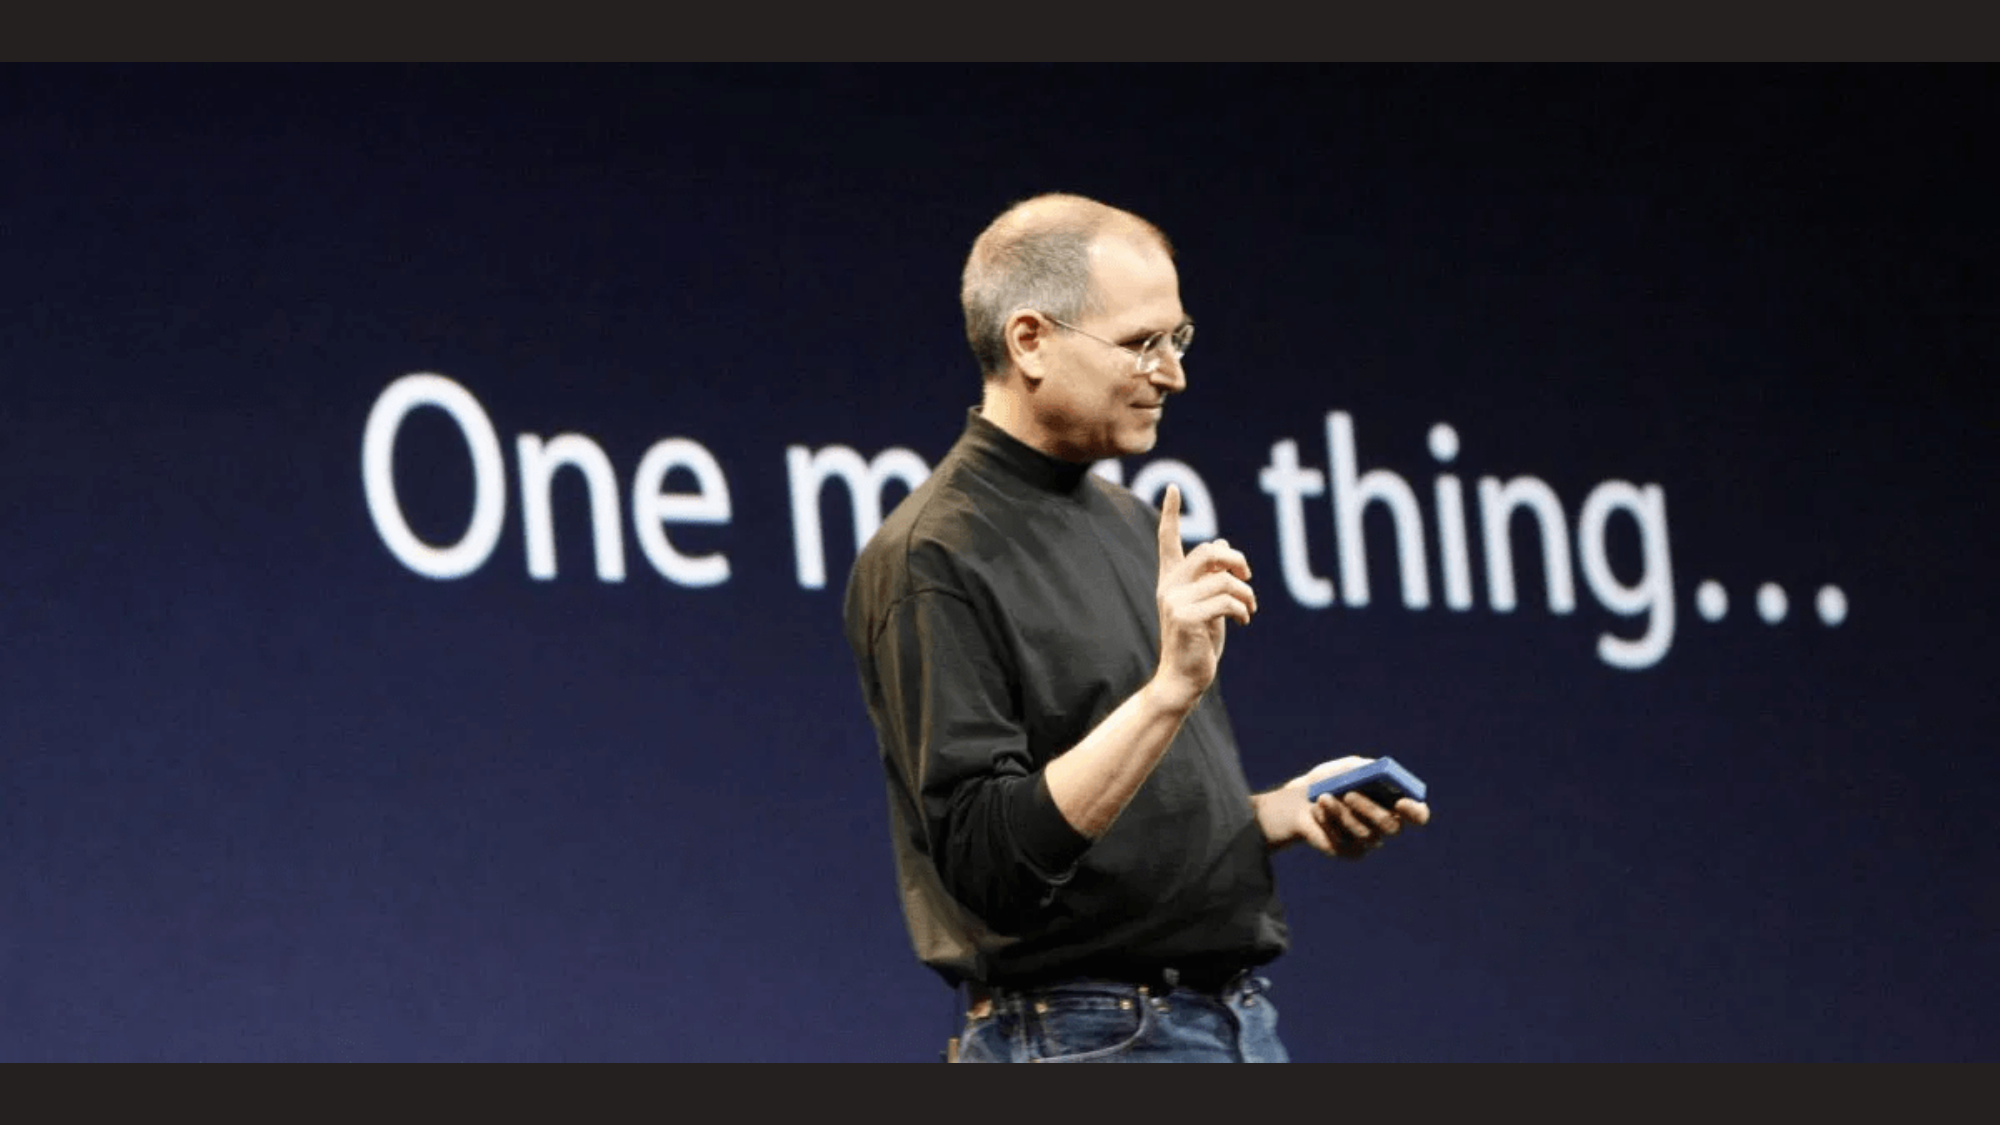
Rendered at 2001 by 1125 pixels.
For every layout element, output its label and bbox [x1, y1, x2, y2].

picture [0, 62, 2000, 1063]
